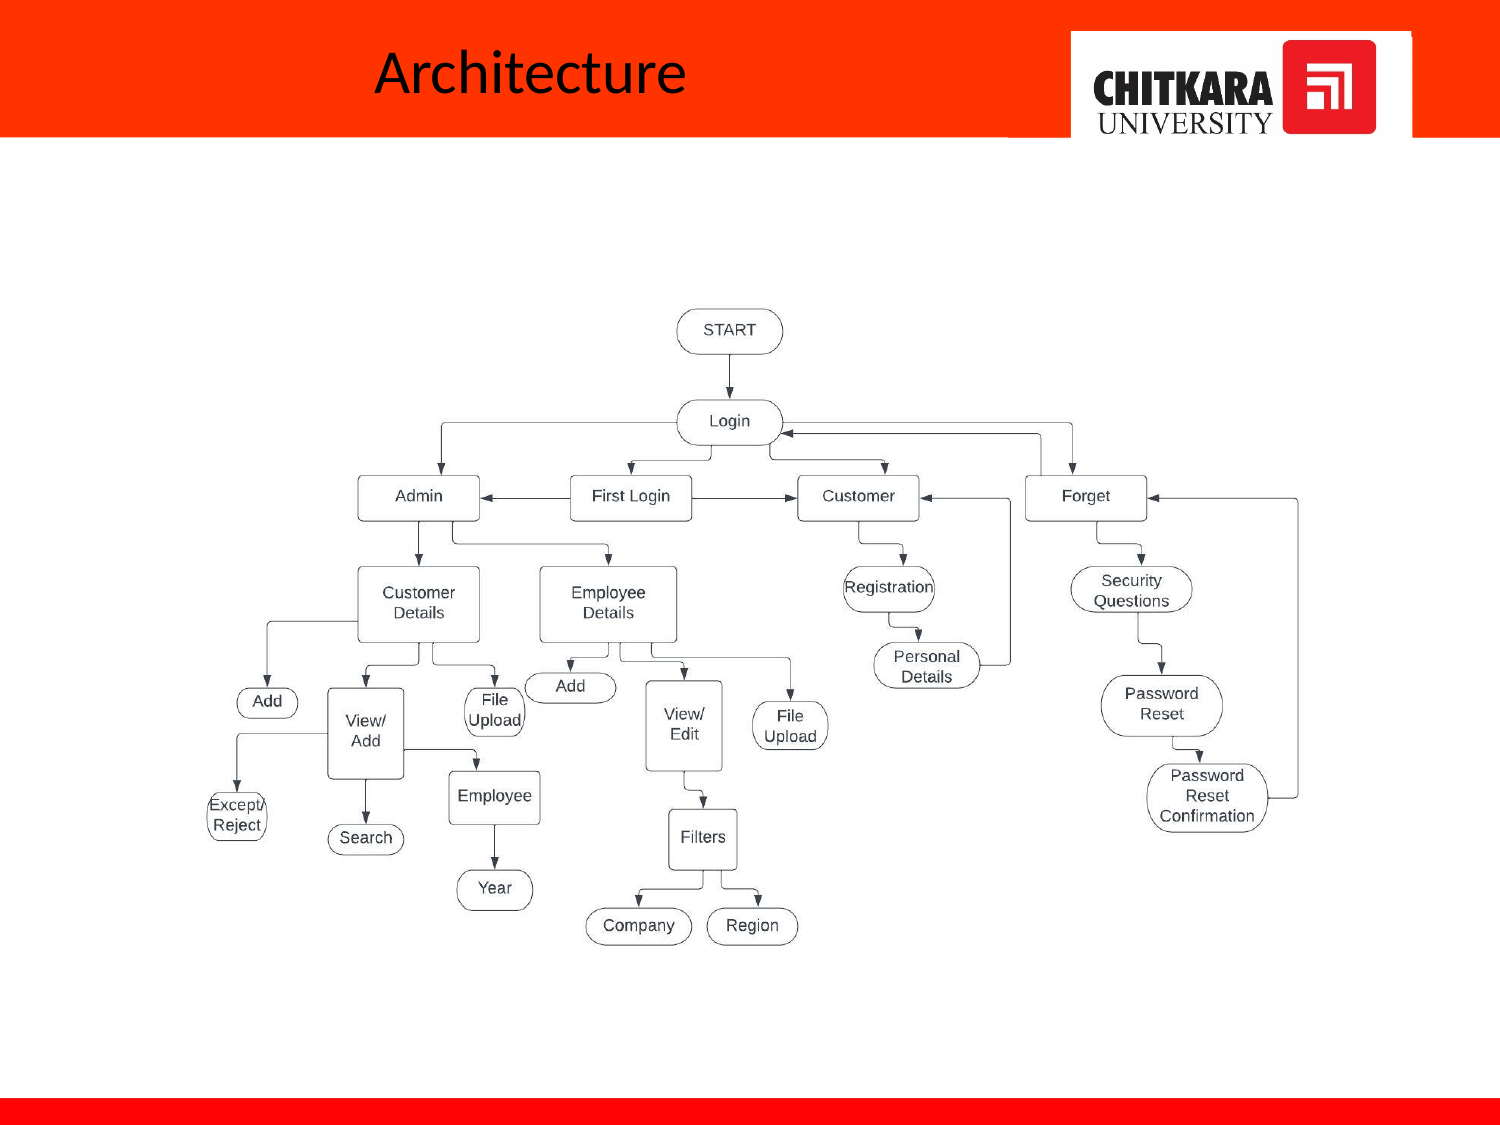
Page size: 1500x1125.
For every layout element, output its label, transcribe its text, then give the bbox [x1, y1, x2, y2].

picture [0, 1096, 1500, 1125]
title Architecture [0, 0, 1063, 138]
picture [1074, 37, 1391, 138]
picture [176, 278, 1329, 975]
